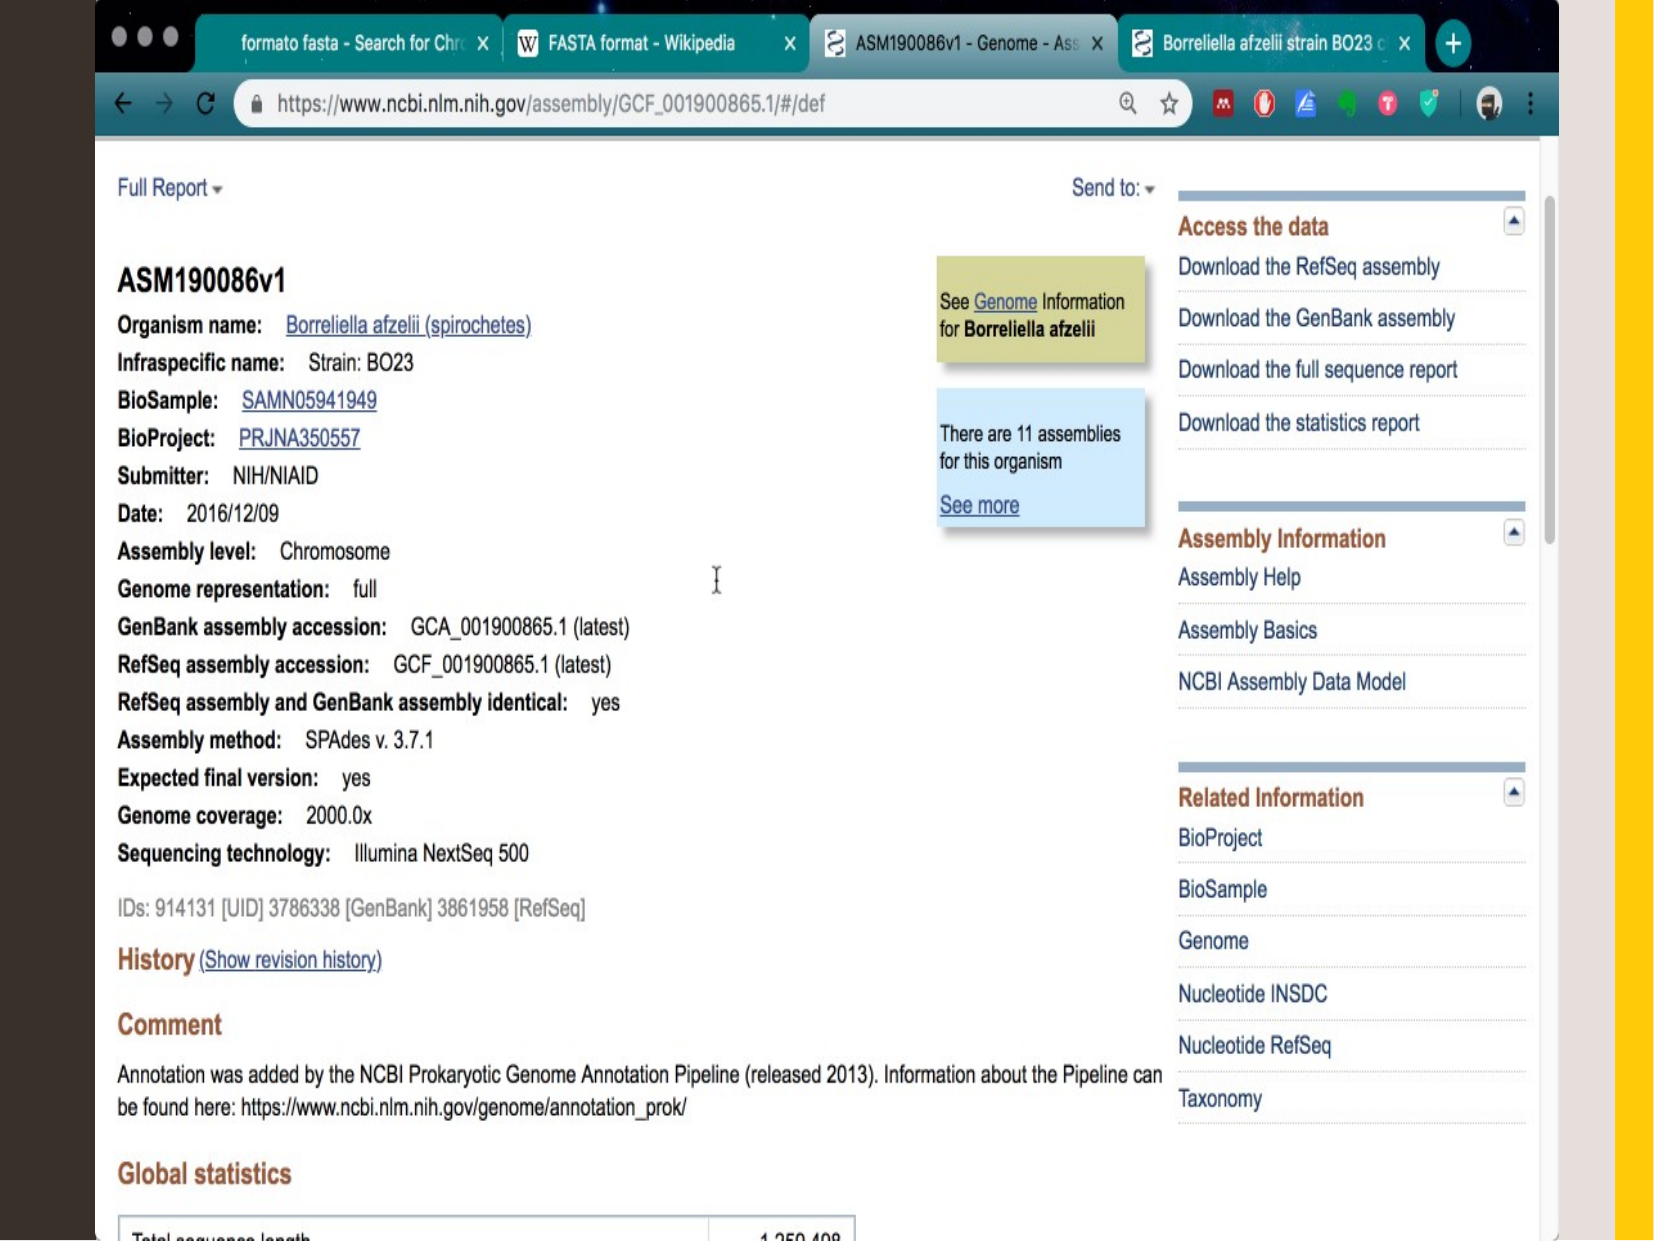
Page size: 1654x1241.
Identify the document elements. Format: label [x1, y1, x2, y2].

picture [95, 0, 1559, 1241]
